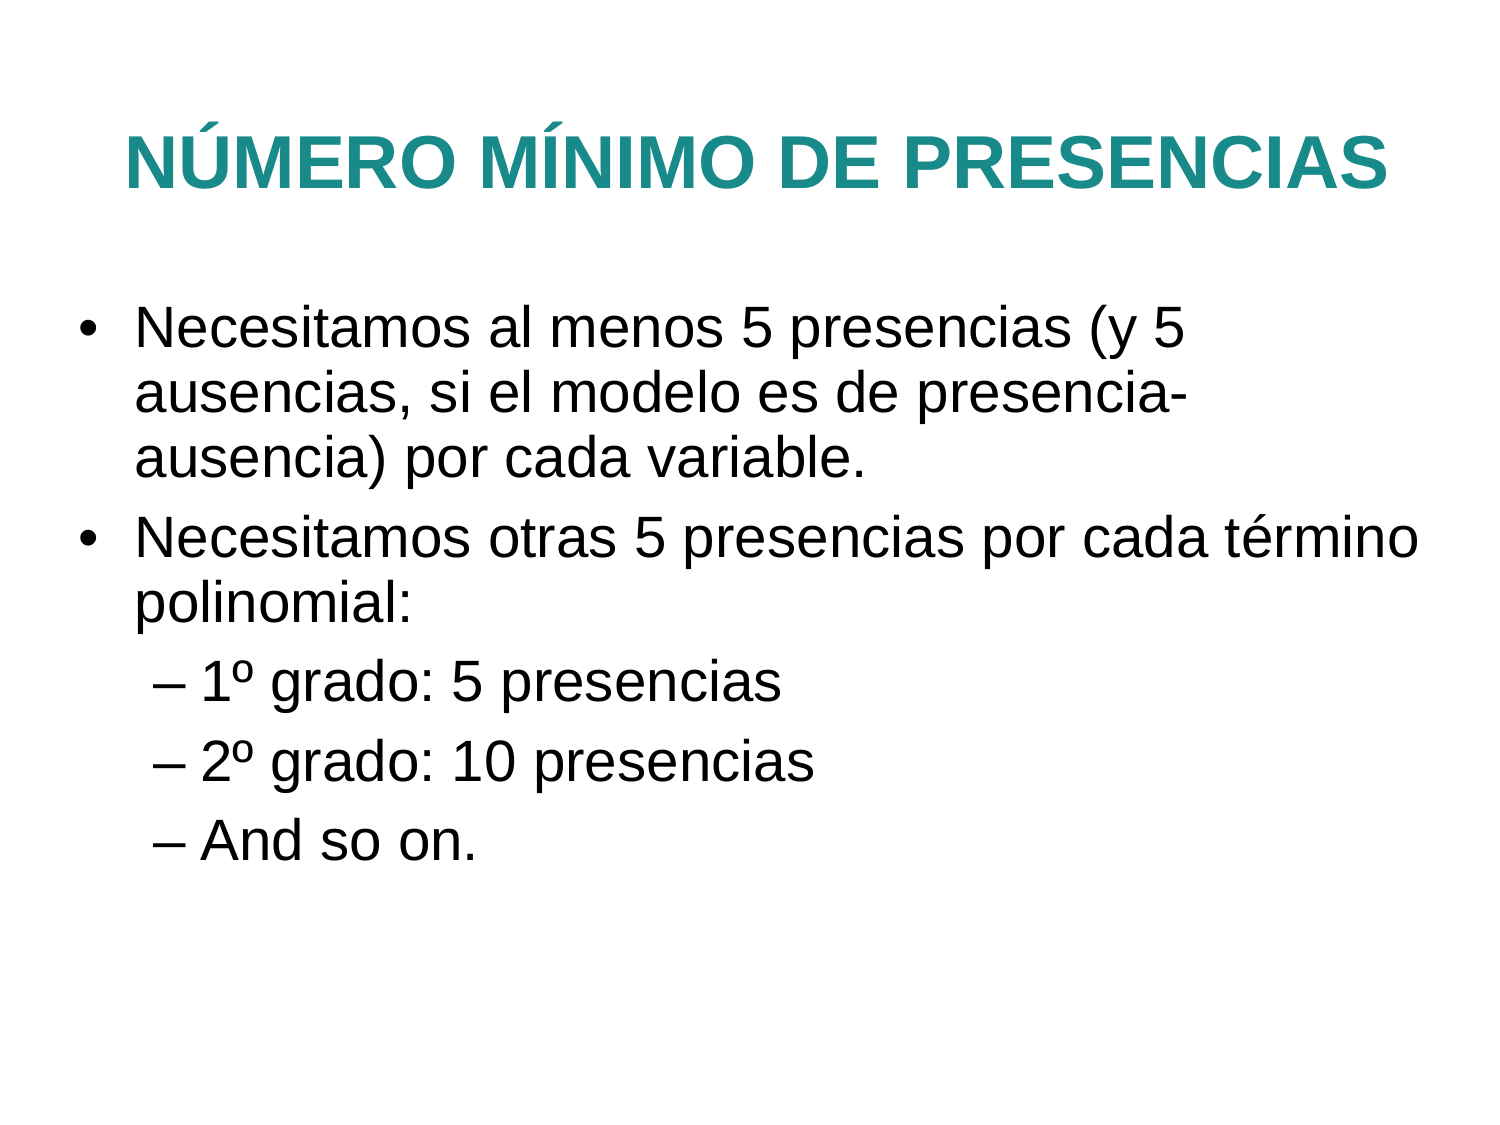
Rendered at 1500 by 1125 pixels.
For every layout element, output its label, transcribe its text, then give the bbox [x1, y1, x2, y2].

title NÚMERO MÍNIMO DE PRESENCIAS [63, 45, 1452, 281]
list Necesitamos al menos 5 presencias (y 5 ausencias, si el modelo es de presencia-ausencia) por cada variable. Necesitamos otras 5 presencias por cada término polinomial: 1º grado: 5 presencias 2º grado: 10 presencias And so on. [63, 287, 1437, 957]
